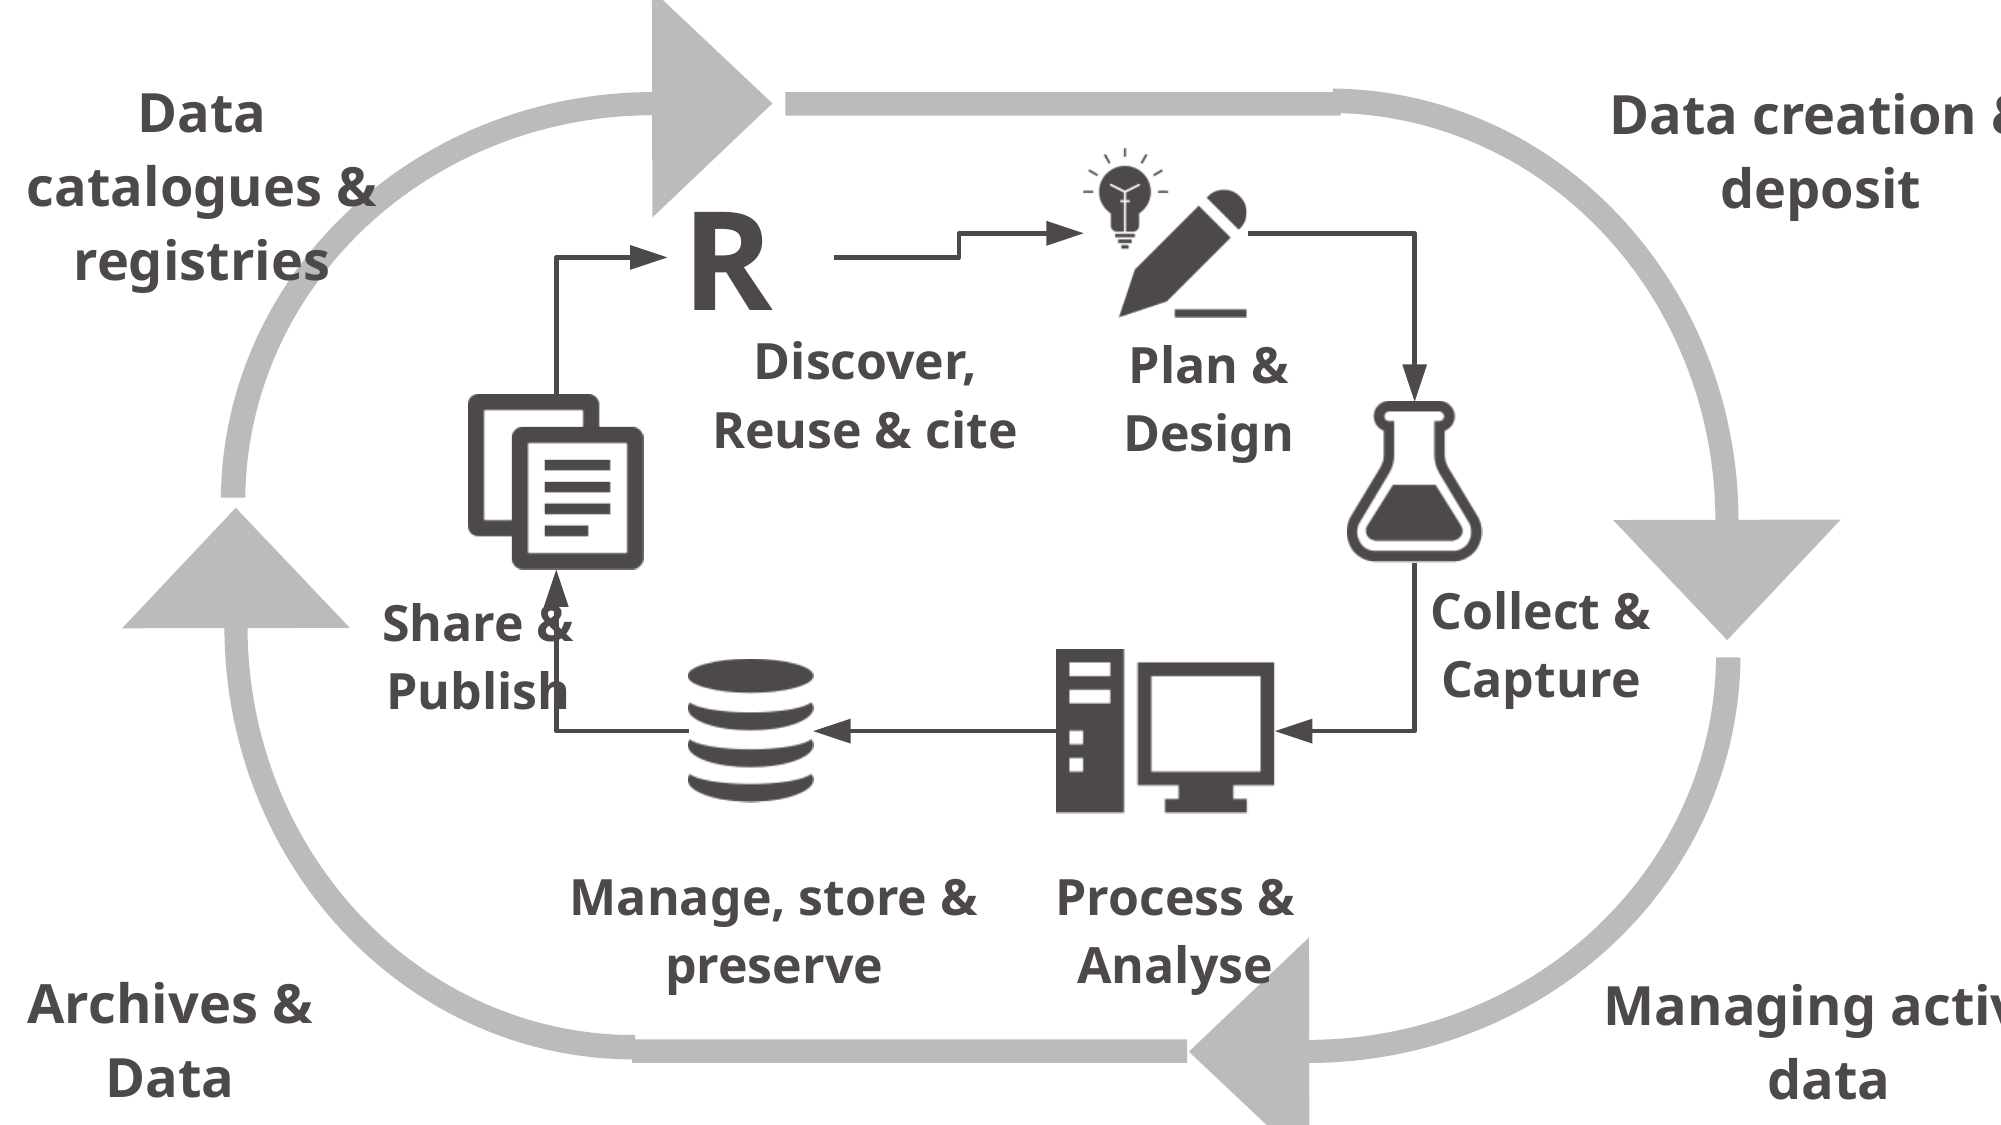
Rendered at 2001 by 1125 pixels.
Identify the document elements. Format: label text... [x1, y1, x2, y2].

text_box Data creation & deposit [1594, 68, 1991, 193]
picture [688, 659, 814, 803]
text_box Process & Analyse [1040, 854, 1546, 970]
text_box [220, 258, 320, 498]
text_box [426, 657, 1741, 1125]
text_box Share & Publish [367, 580, 554, 696]
picture [1083, 148, 1248, 318]
text_box Plan & Design [1108, 322, 1288, 438]
picture [1056, 649, 1276, 814]
text_box [311, 194, 407, 269]
picture [468, 394, 644, 570]
text_box Share & Publish [559, 607, 568, 696]
text_box Collect & Capture [1417, 568, 1639, 684]
text_box Discover, Reuse & cite [697, 318, 993, 434]
text_box Archives & Data repositories [0, 958, 426, 1086]
text_box [444, 0, 773, 218]
text_box Managing active data [1588, 960, 2001, 1084]
text_box [785, 88, 1841, 641]
text_box Manage, store & preserve [555, 854, 941, 970]
text_box R [667, 156, 835, 311]
text_box Data catalogues & registries [11, 66, 444, 194]
text_box [122, 507, 408, 958]
picture [1347, 401, 1483, 563]
